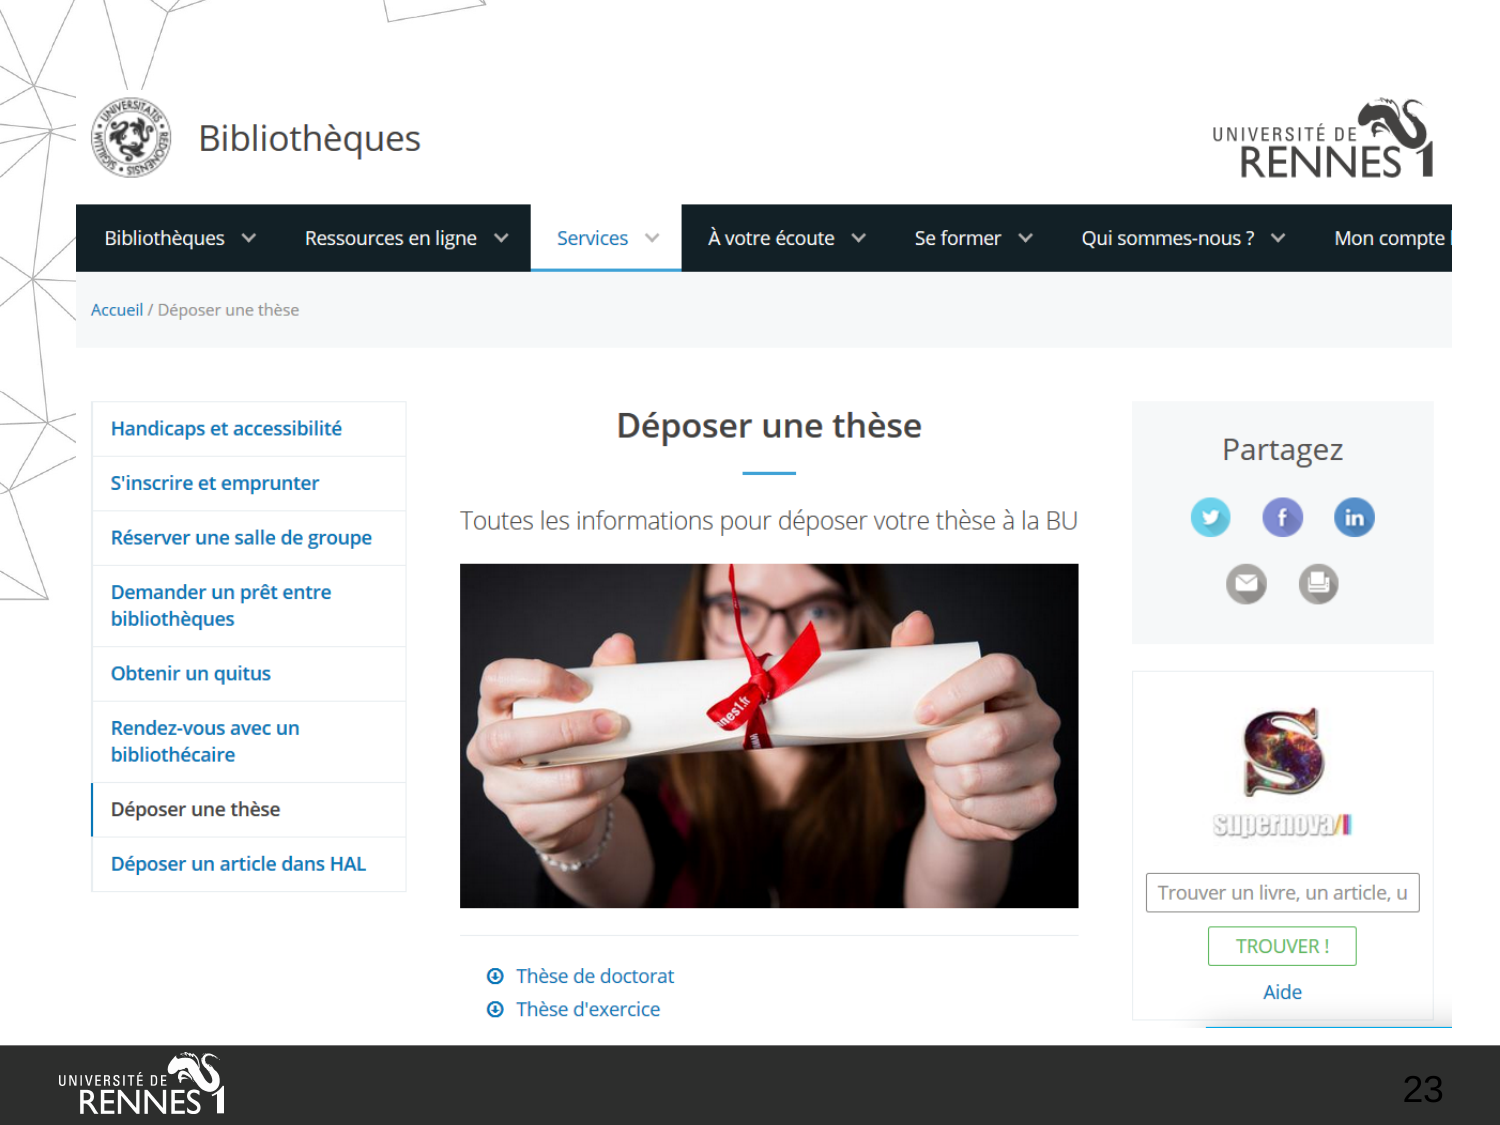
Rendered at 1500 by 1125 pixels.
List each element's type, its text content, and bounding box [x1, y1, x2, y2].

picture [0, 0, 1500, 1045]
picture [59, 1052, 224, 1114]
text_box 1 [1257, 1057, 1459, 1118]
